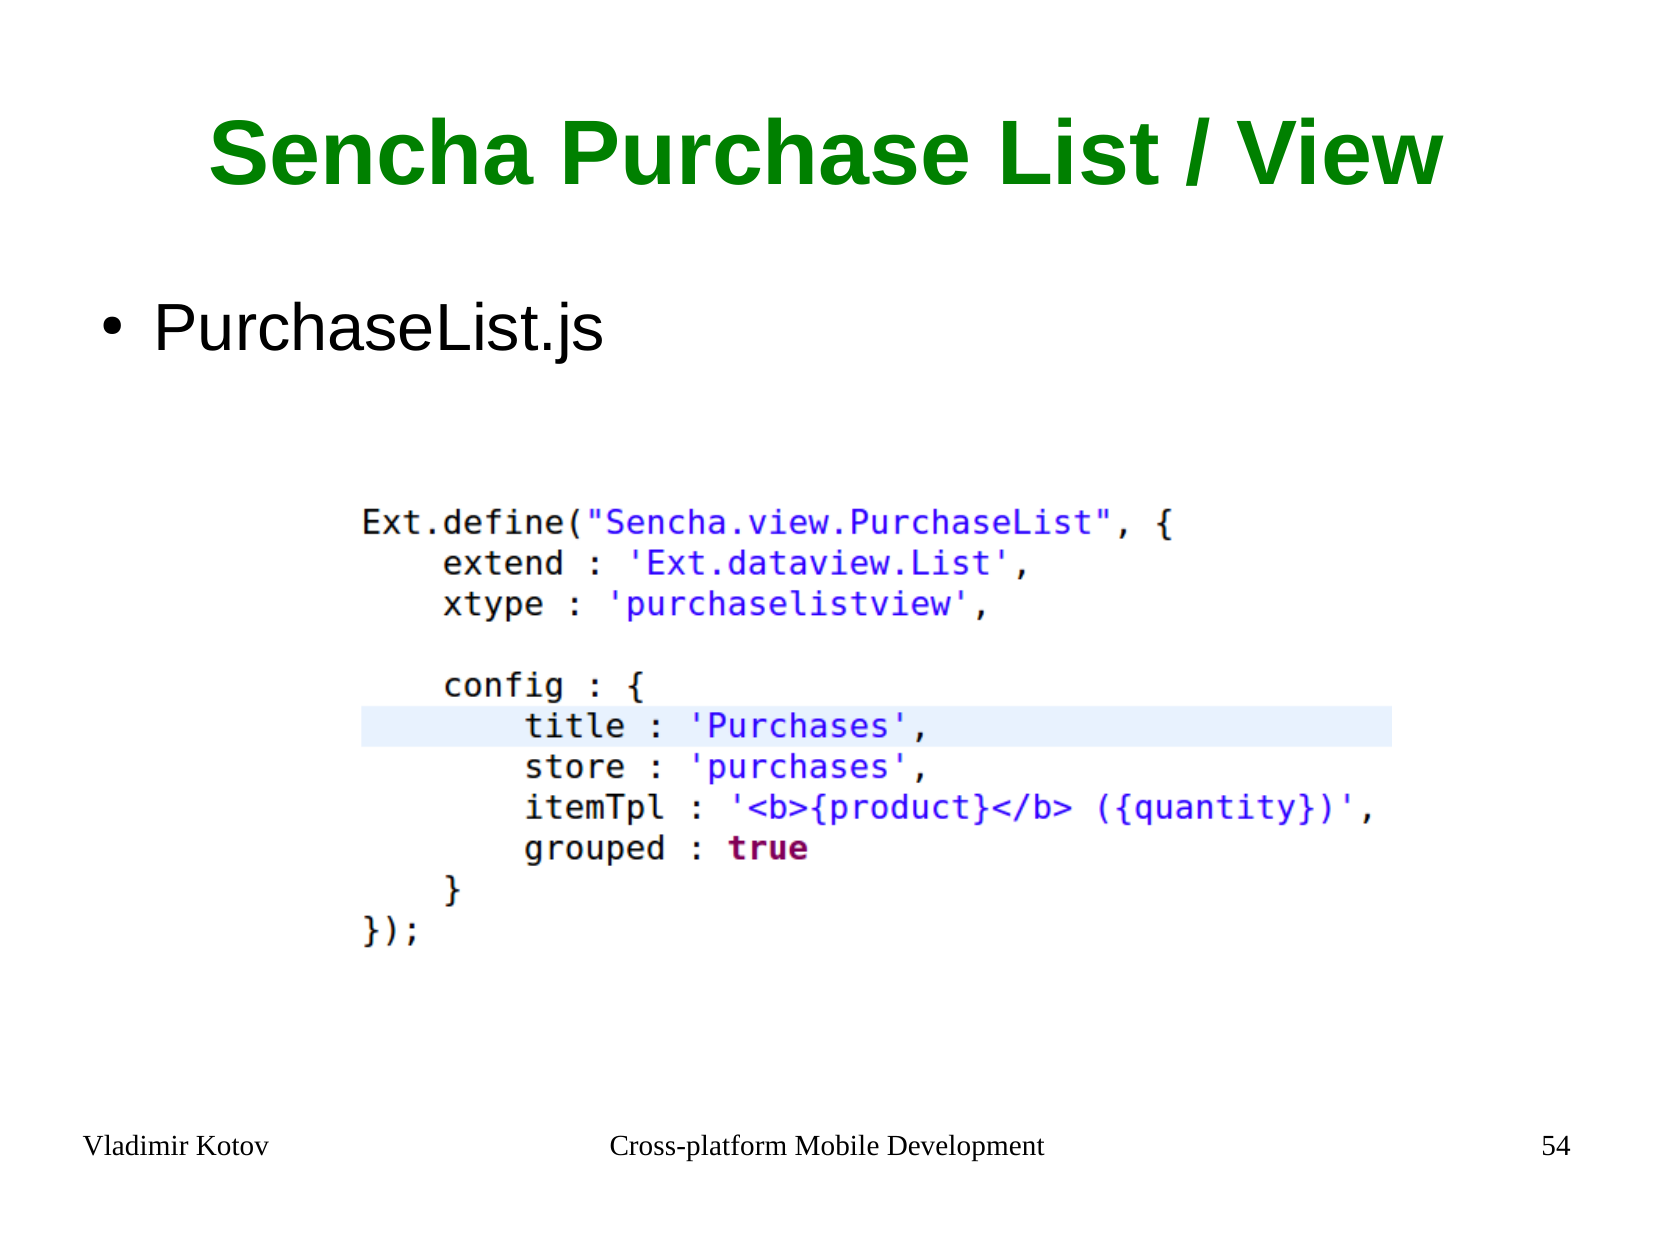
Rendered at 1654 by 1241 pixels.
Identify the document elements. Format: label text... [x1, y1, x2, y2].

title Sencha Purchase List / View [82, 56, 1571, 250]
list PurchaseList.js [82, 290, 1571, 1109]
picture [360, 506, 1392, 975]
